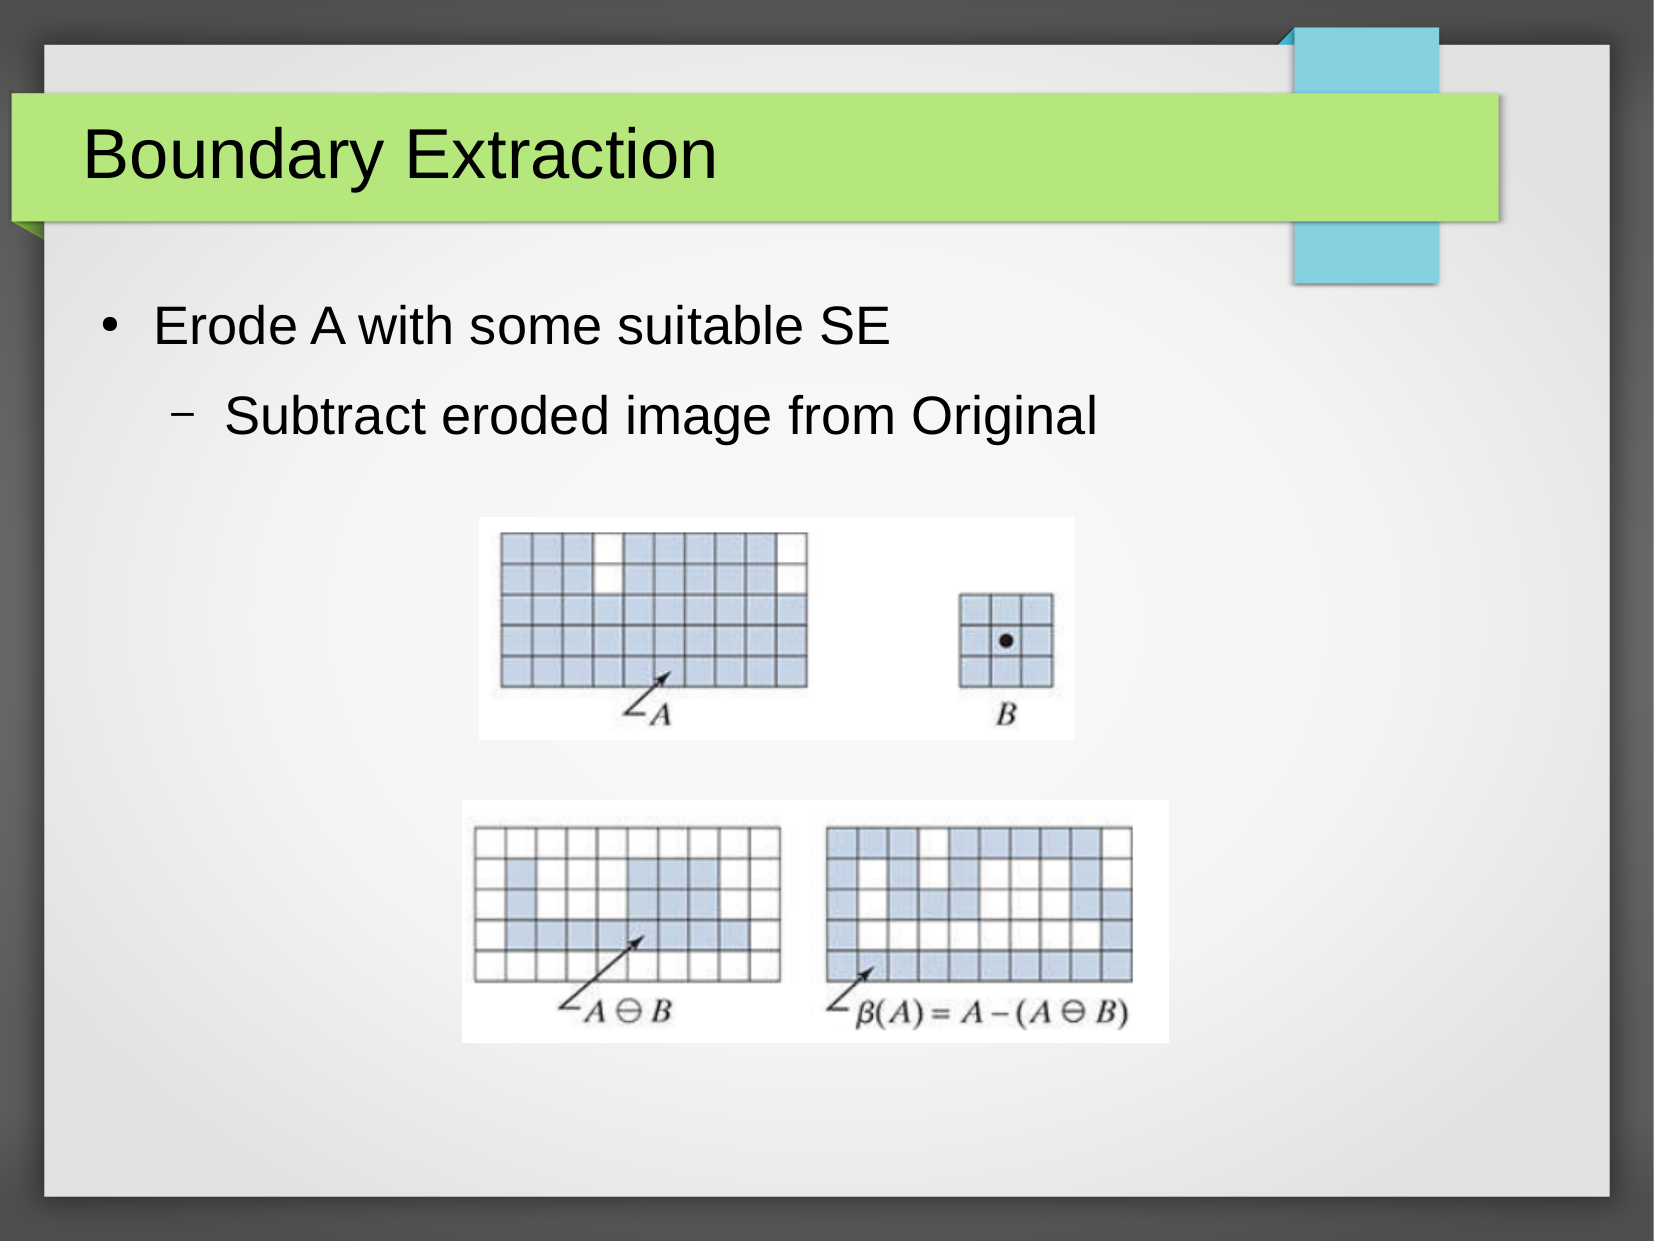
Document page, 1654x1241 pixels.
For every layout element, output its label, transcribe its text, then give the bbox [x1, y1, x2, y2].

list Erode A with some suitable SE Subtract eroded image from Original [82, 295, 1571, 1015]
title Boundary Extraction [82, 94, 1264, 213]
picture [0, 0, 1654, 1241]
